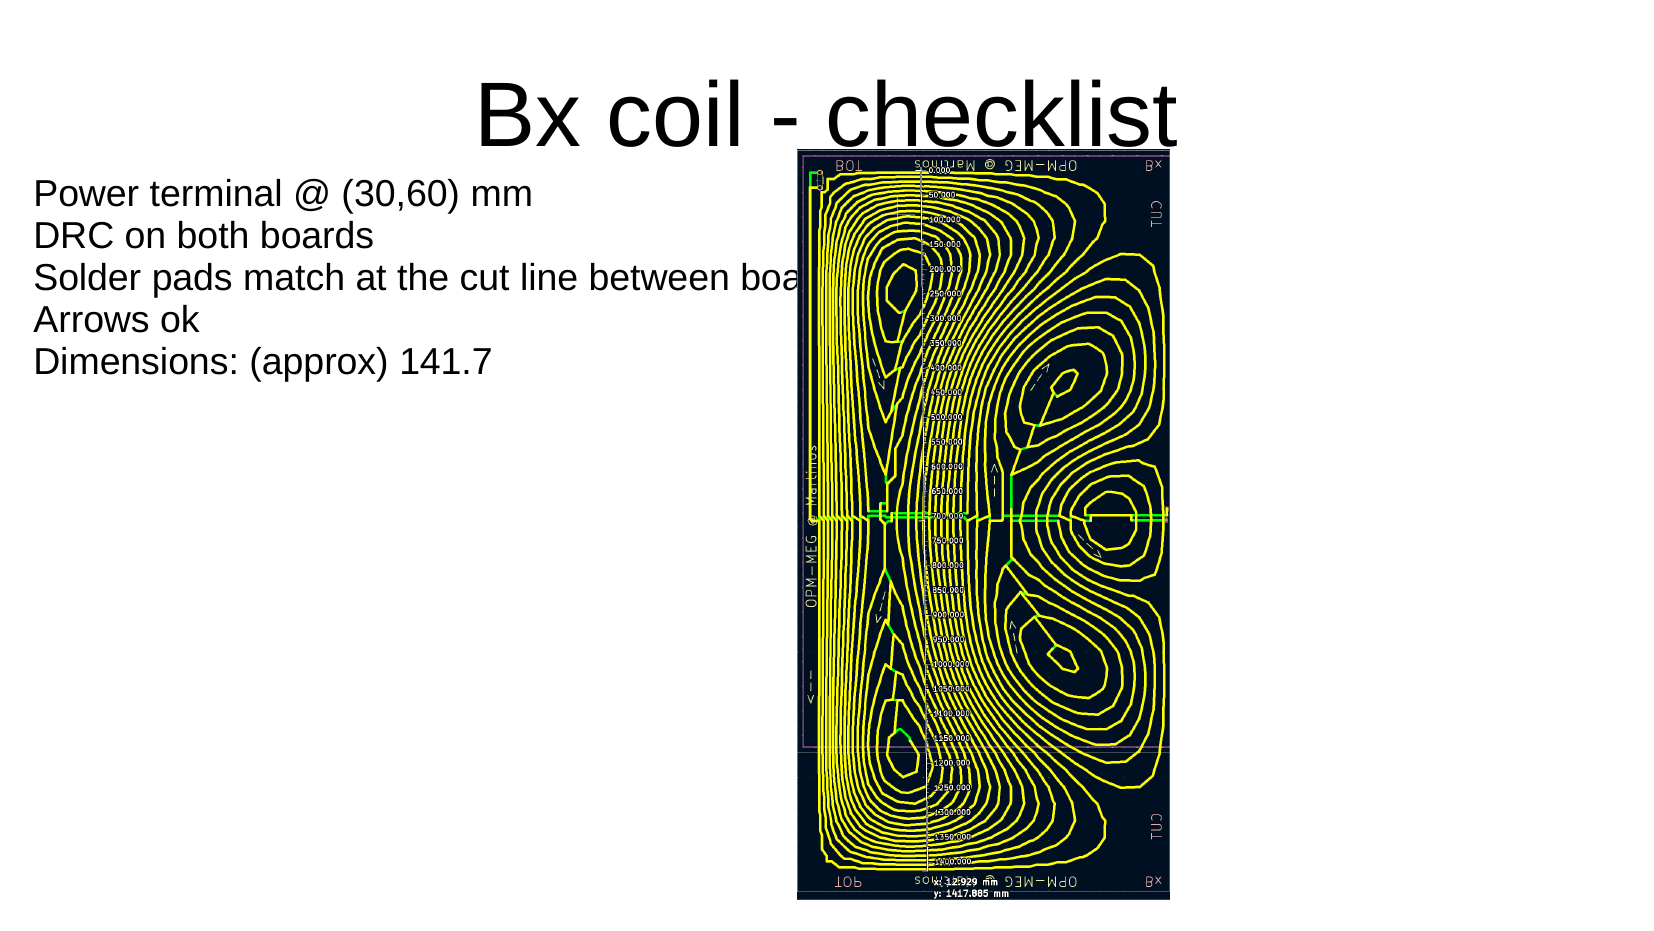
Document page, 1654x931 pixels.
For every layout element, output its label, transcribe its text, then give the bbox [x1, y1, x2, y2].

picture [797, 149, 1170, 900]
title Bx coil - checklist [82, 37, 1571, 193]
text_box Power terminal @ (30,60) mm DRC on both boards Solder pads match at the cut line between boards Arrows ok Dimensions: (approx) 141.7 [18, 164, 797, 474]
